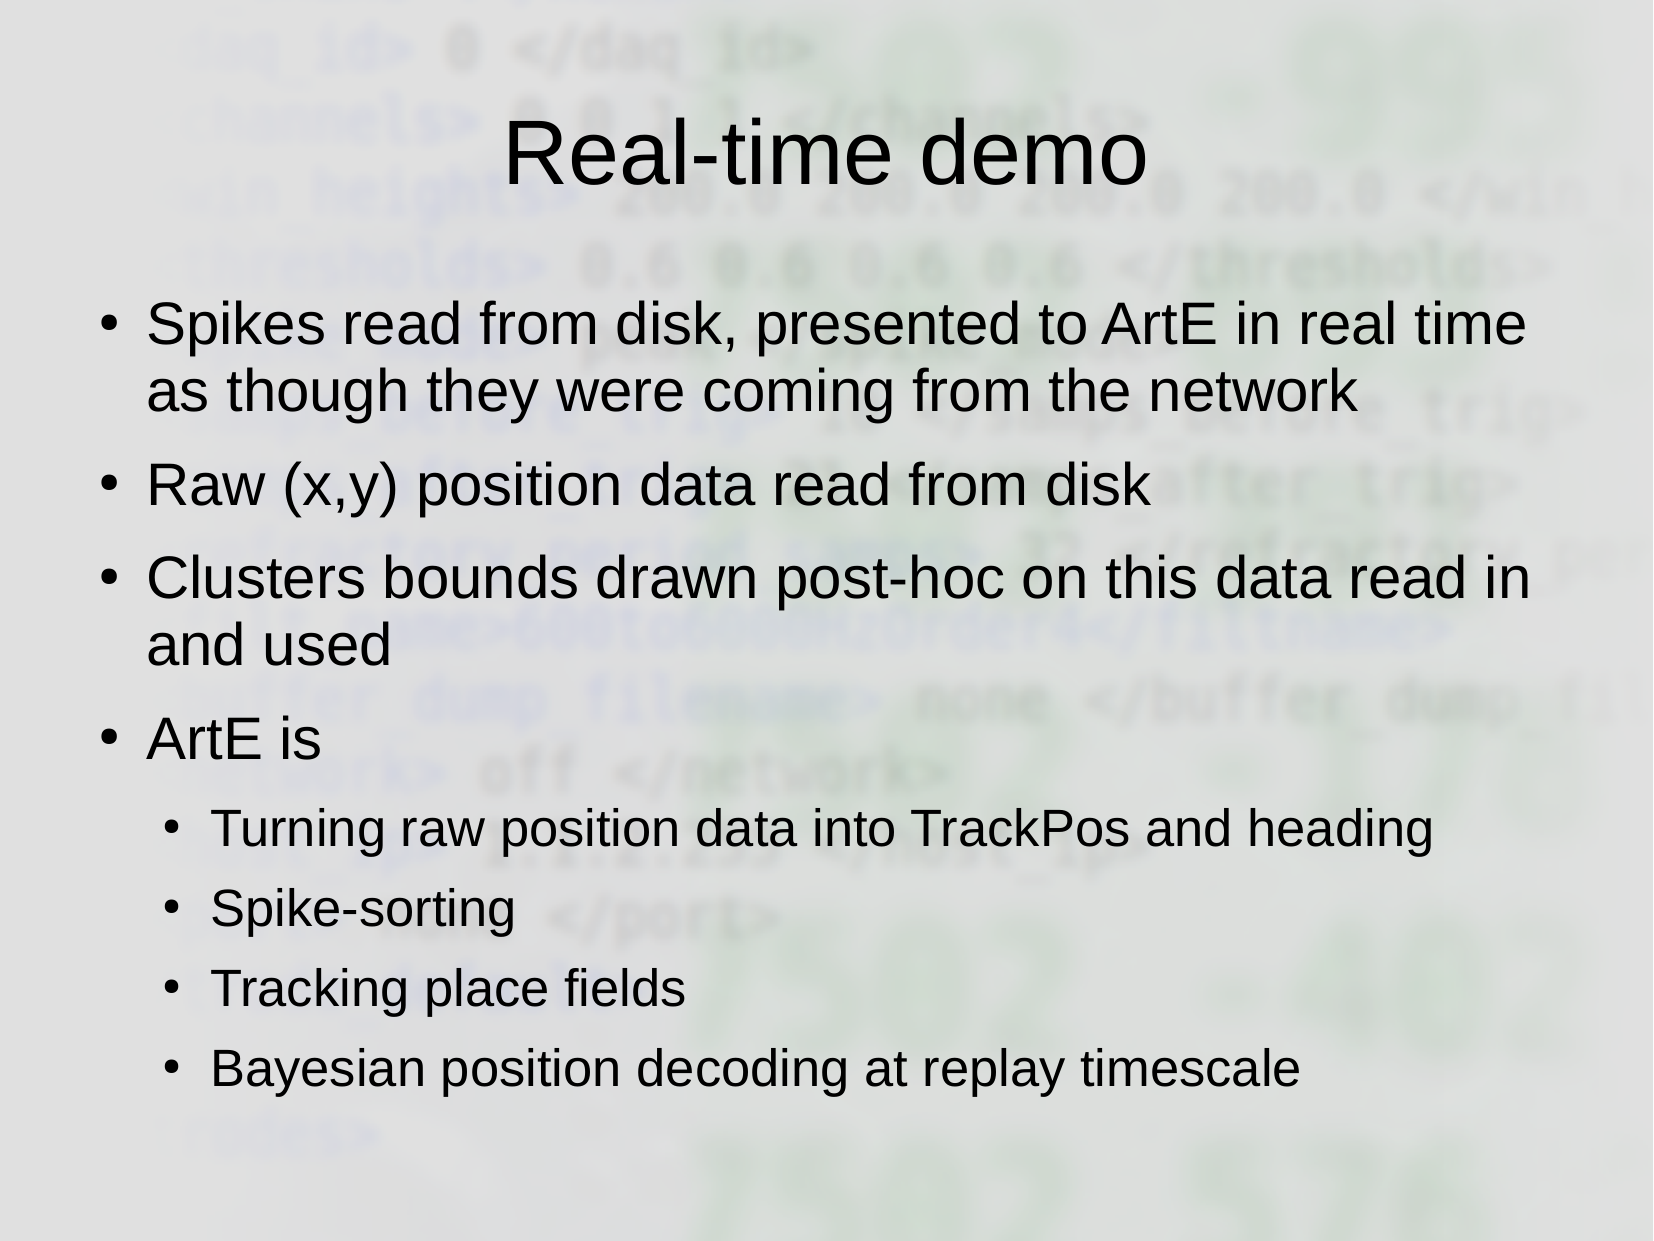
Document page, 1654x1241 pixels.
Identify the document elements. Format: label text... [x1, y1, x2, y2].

list Spikes read from disk, presented to ArtE in real time as though they were coming from the network Raw (x,y) position data read from disk Clusters bounds drawn post-hoc on this data read in and used ArtE is Turning raw position data into TrackPos and heading Spike-sorting Tracking place fields Bayesian position decoding at replay timescale [82, 290, 1571, 1109]
picture [0, 0, 1654, 1241]
title Real-time demo [82, 49, 1571, 257]
